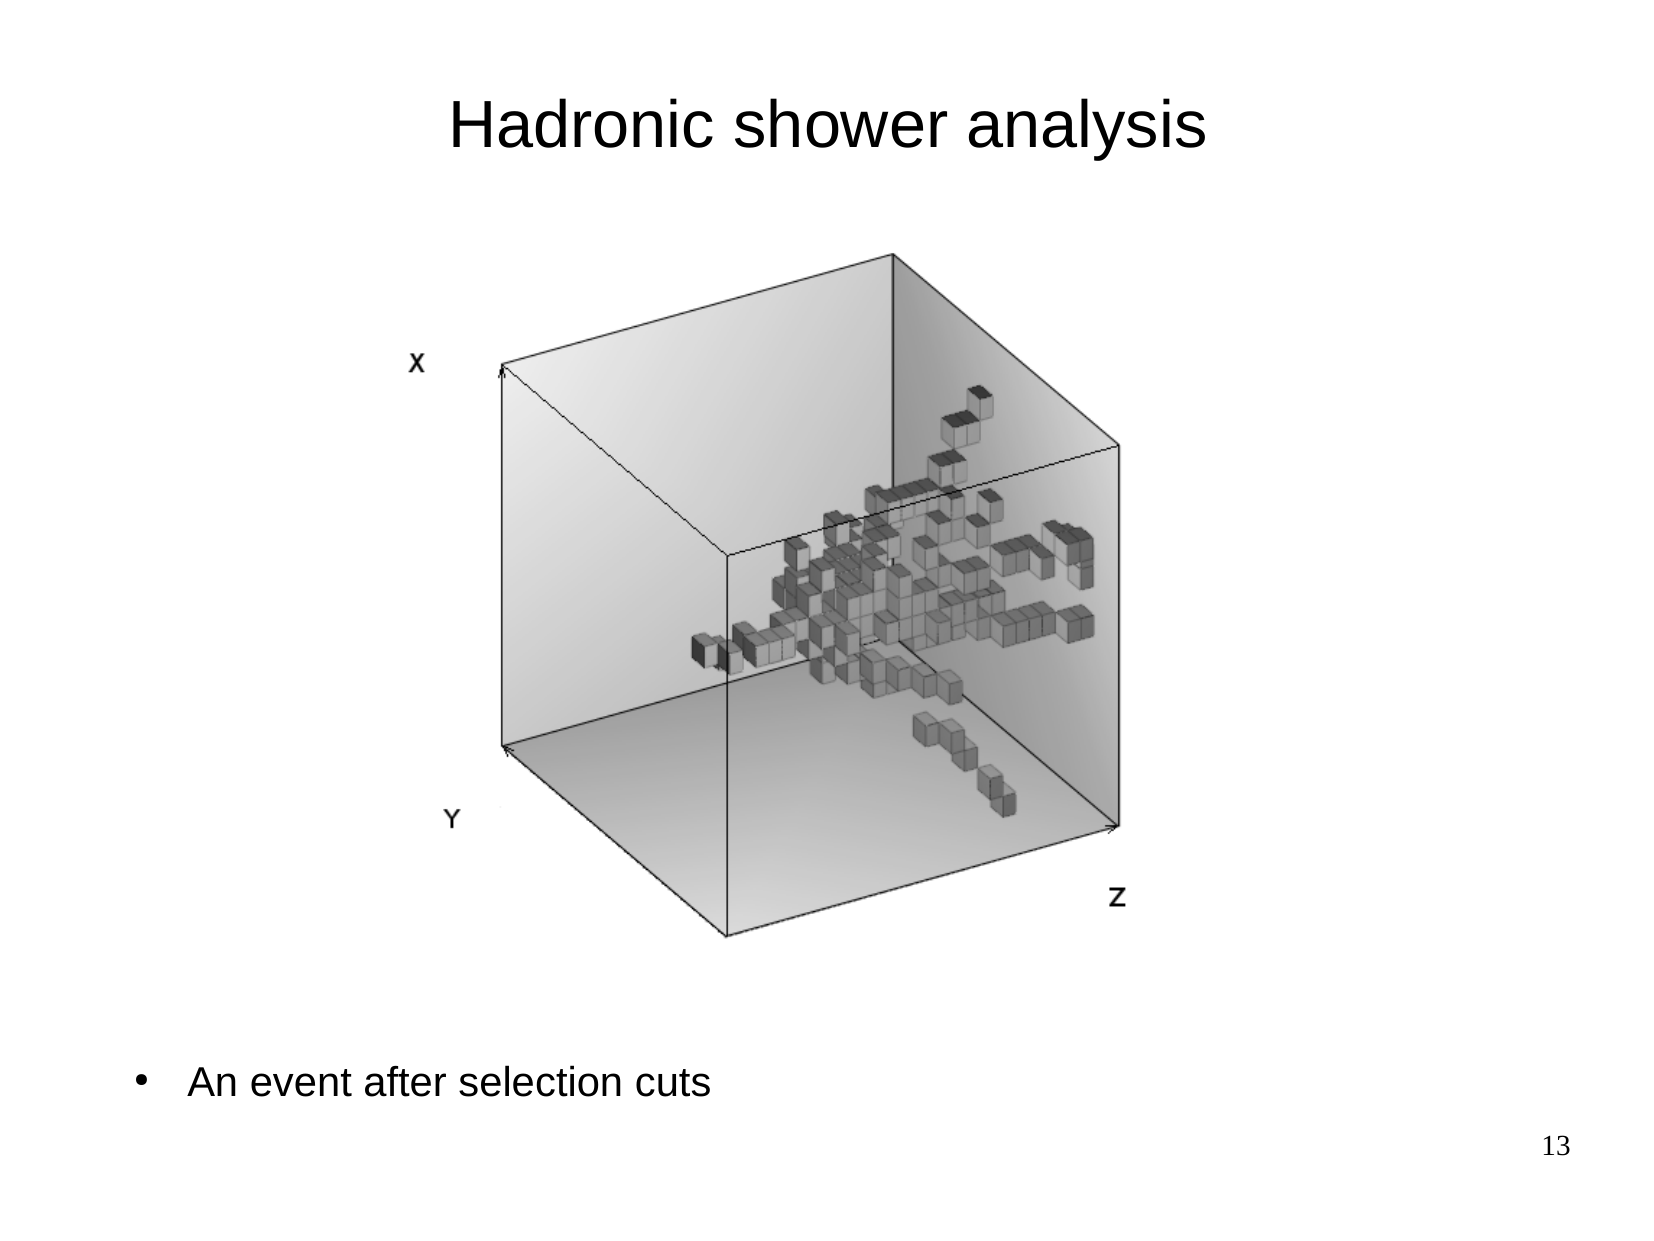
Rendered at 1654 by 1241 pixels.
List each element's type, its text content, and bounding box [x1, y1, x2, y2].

title Hadronic shower analysis [85, 52, 1571, 198]
list An event after selection cuts [116, 1058, 1246, 1212]
picture [390, 236, 1166, 1001]
